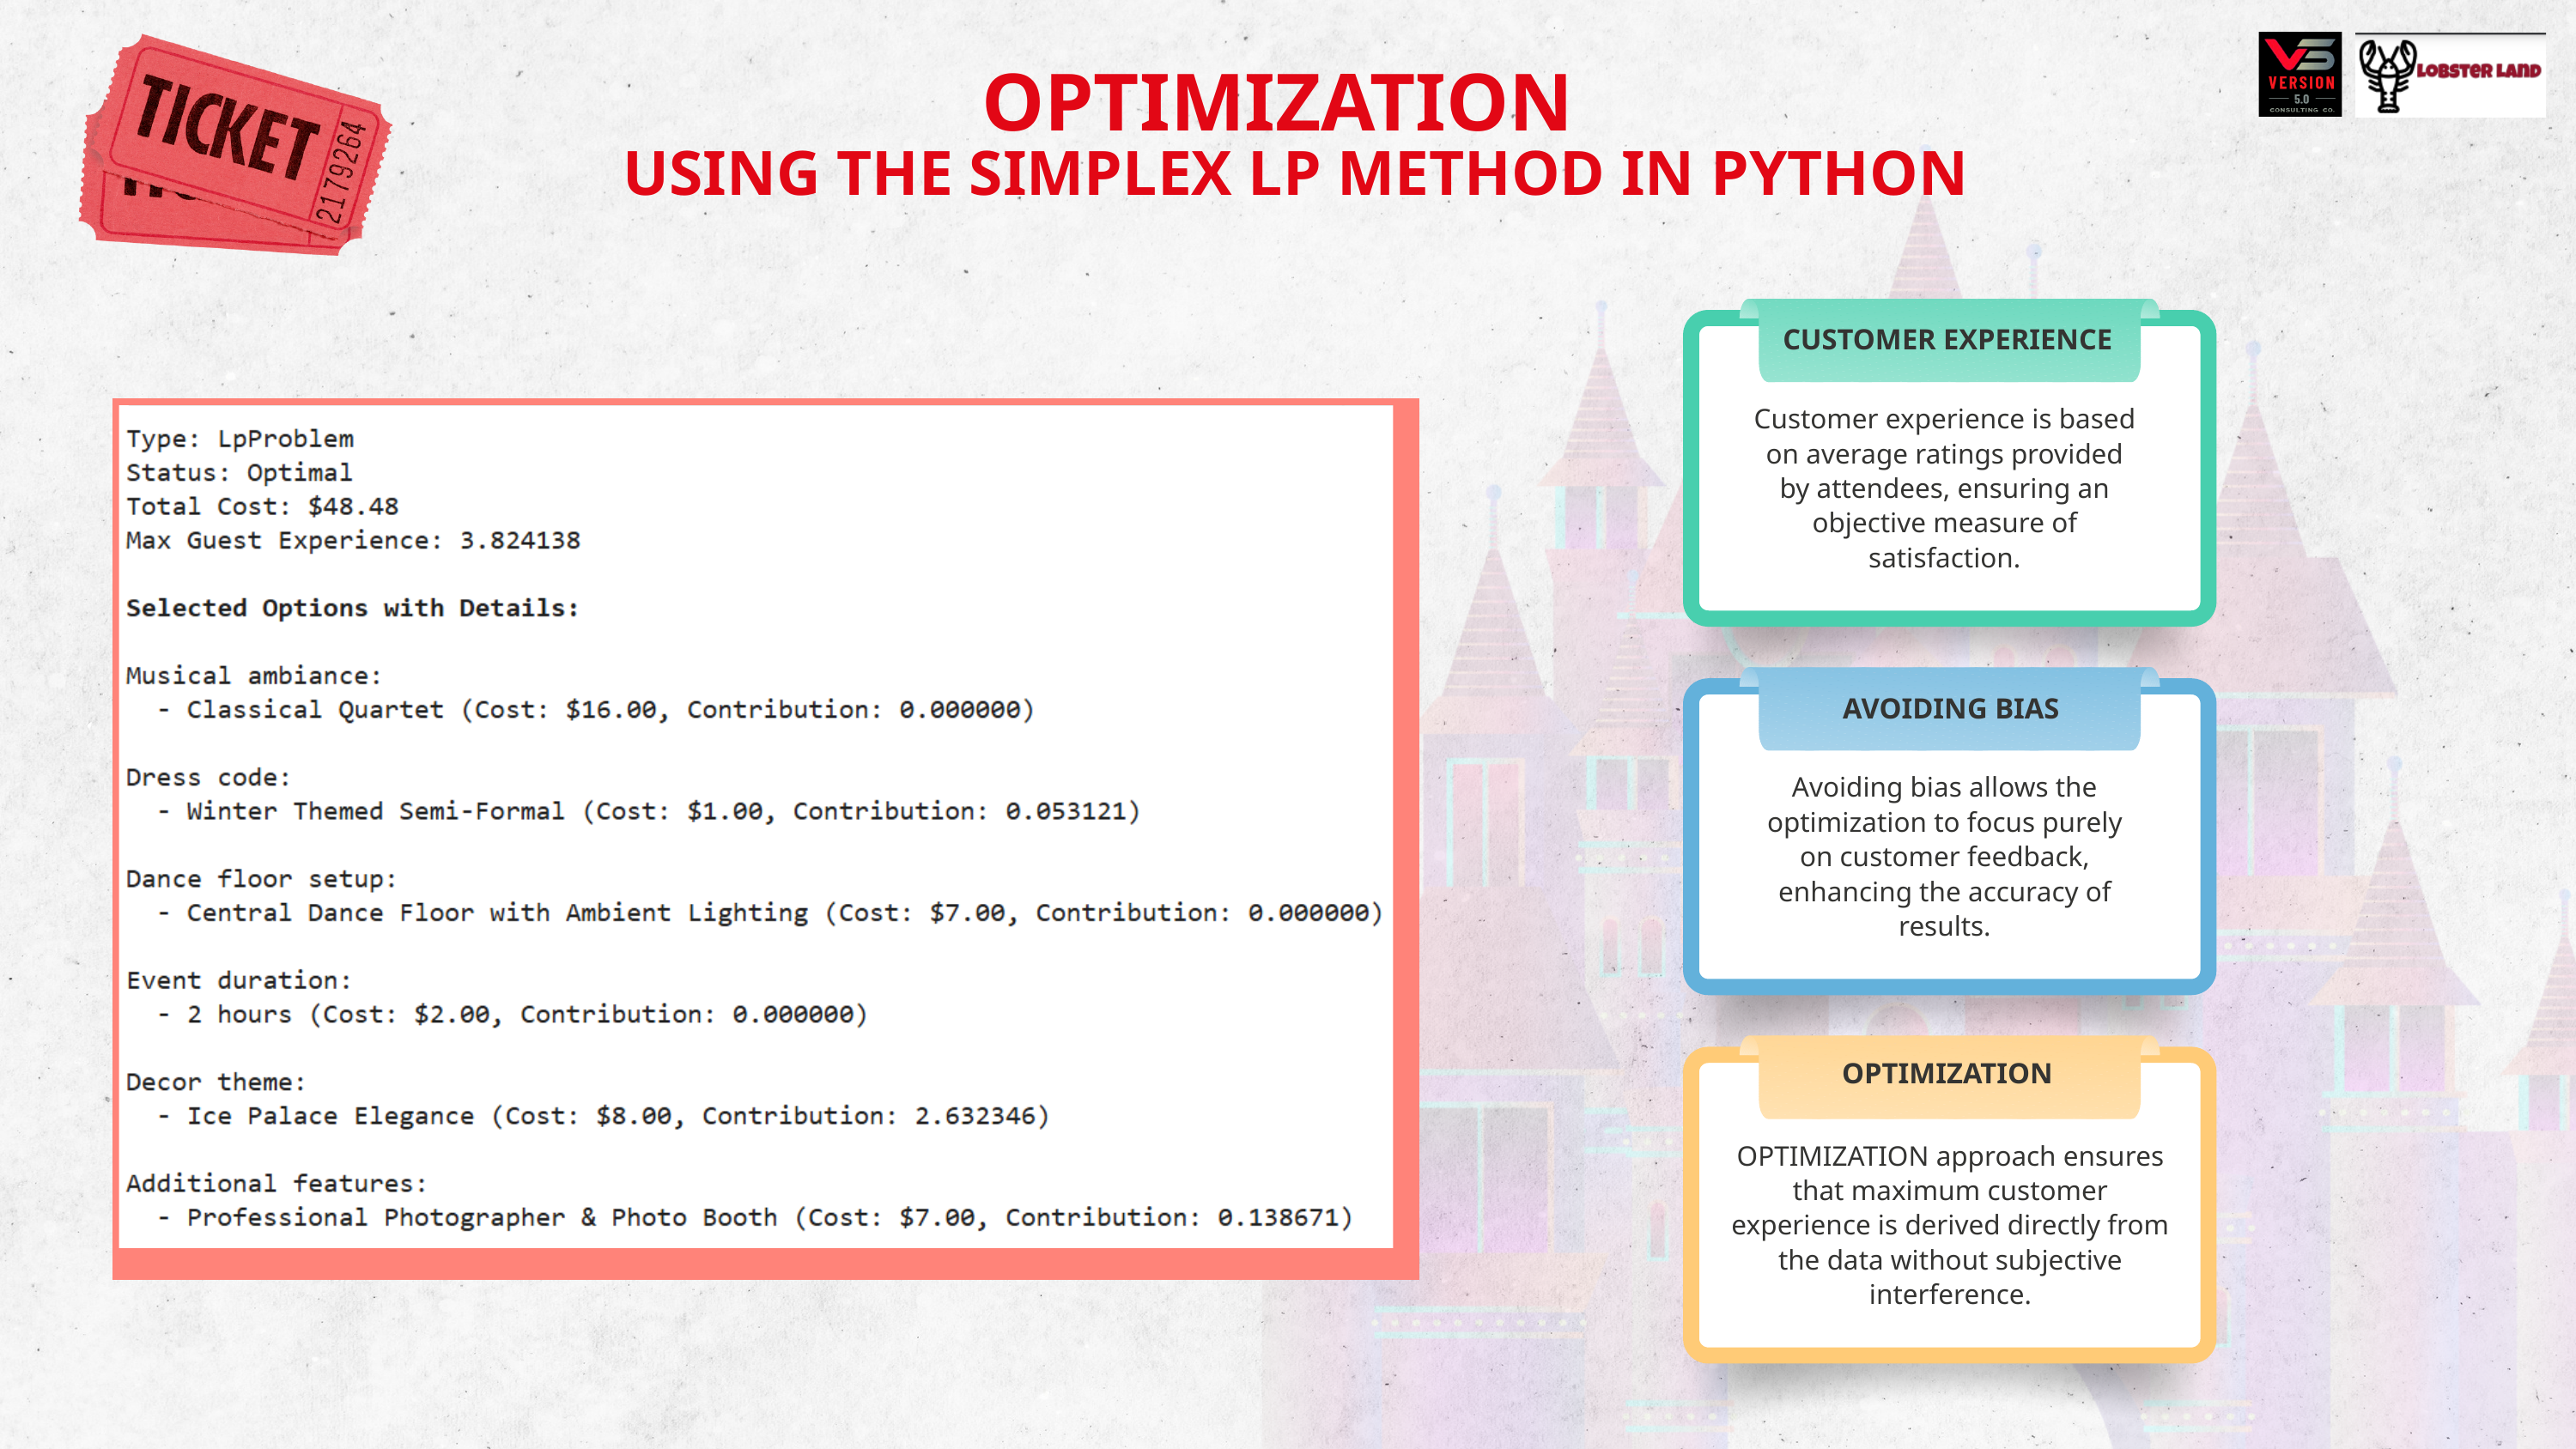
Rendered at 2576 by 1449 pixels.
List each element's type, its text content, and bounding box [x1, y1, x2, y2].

text_box CUSTOMER EXPERIENCE [1763, 319, 2140, 356]
text_box Customer experience is based on average ratings provided by attendees, ensuring an objective measure of satisfaction. [1750, 399, 2140, 573]
text_box Avoiding bias allows the optimization to focus purely on customer feedback, enhancing the accuracy of results. [1750, 767, 2140, 941]
text_box OPTIMIZATION USING THE SIMPLEX LP METHOD IN PYTHON [560, 67, 2016, 221]
text_box [0, 0, 2576, 1449]
text_box OPTIMIZATION approach ensures that maximum customer experience is derived directly from the data without subjective interference. [1730, 1137, 2170, 1309]
text_box OPTIMIZATION [1763, 1053, 2140, 1090]
text_box AVOIDING BIAS [1763, 688, 2140, 724]
